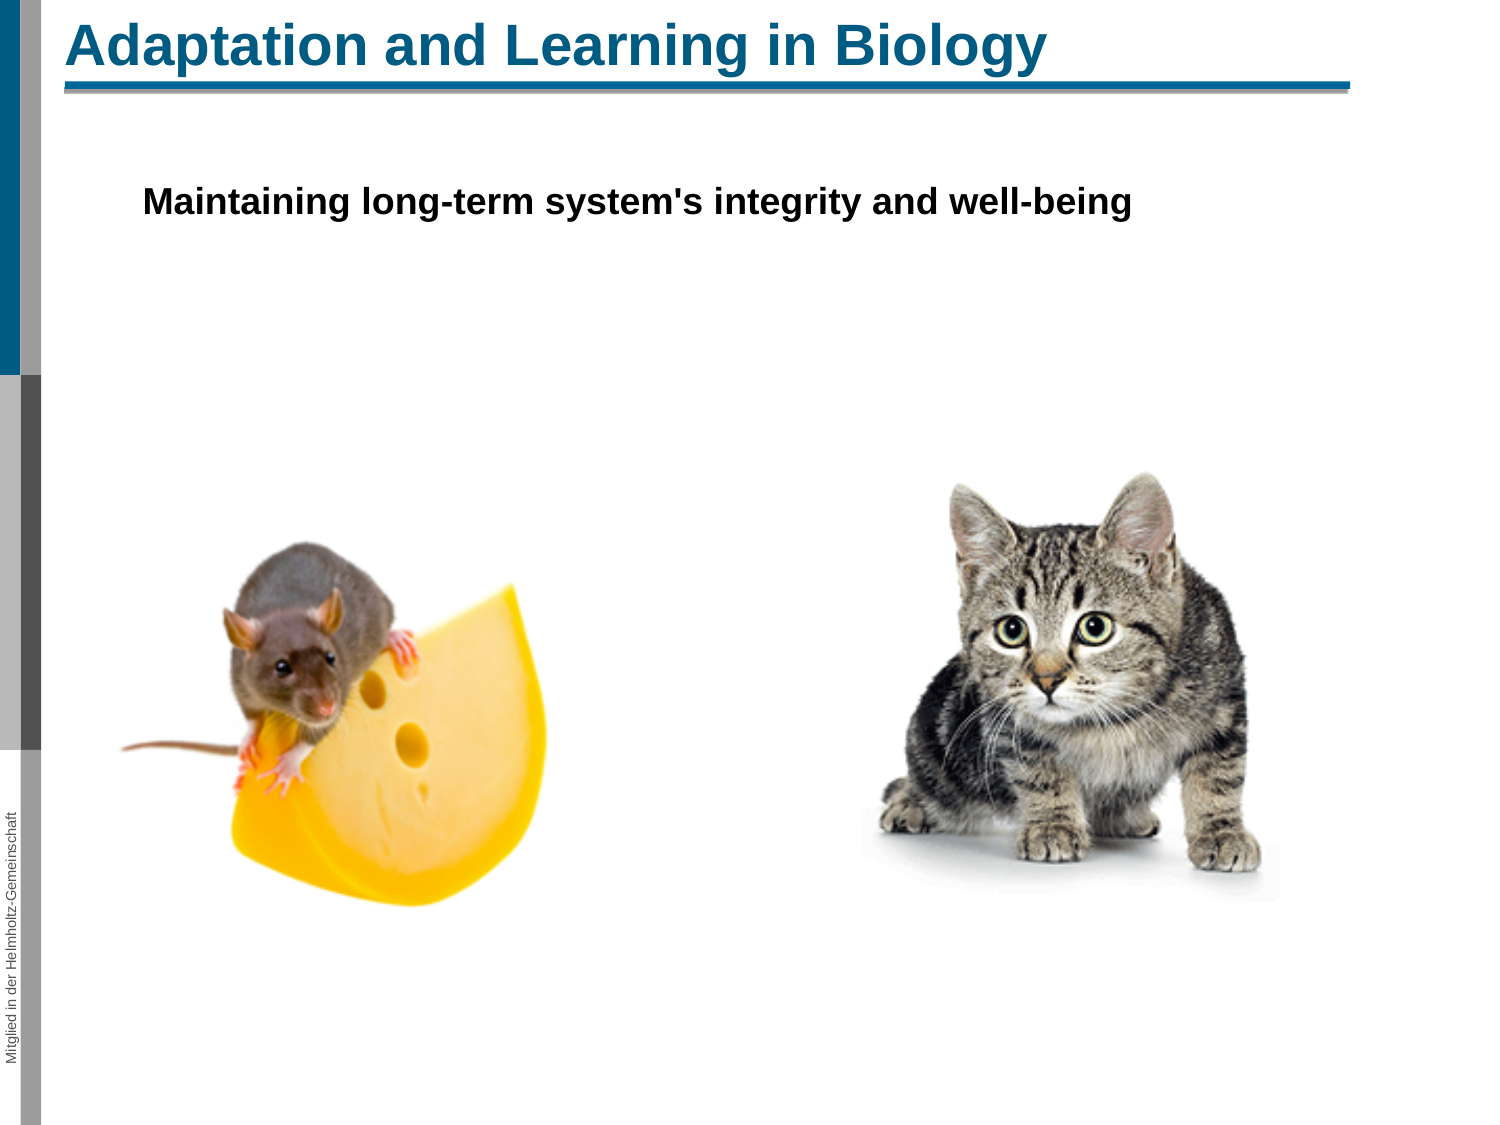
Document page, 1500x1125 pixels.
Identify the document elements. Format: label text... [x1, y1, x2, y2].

text_box Adaptation and Learning in Biology [64, 7, 1440, 102]
text_box Maintaining long-term system's integrity and well-being [127, 169, 1149, 230]
picture [97, 394, 1310, 938]
